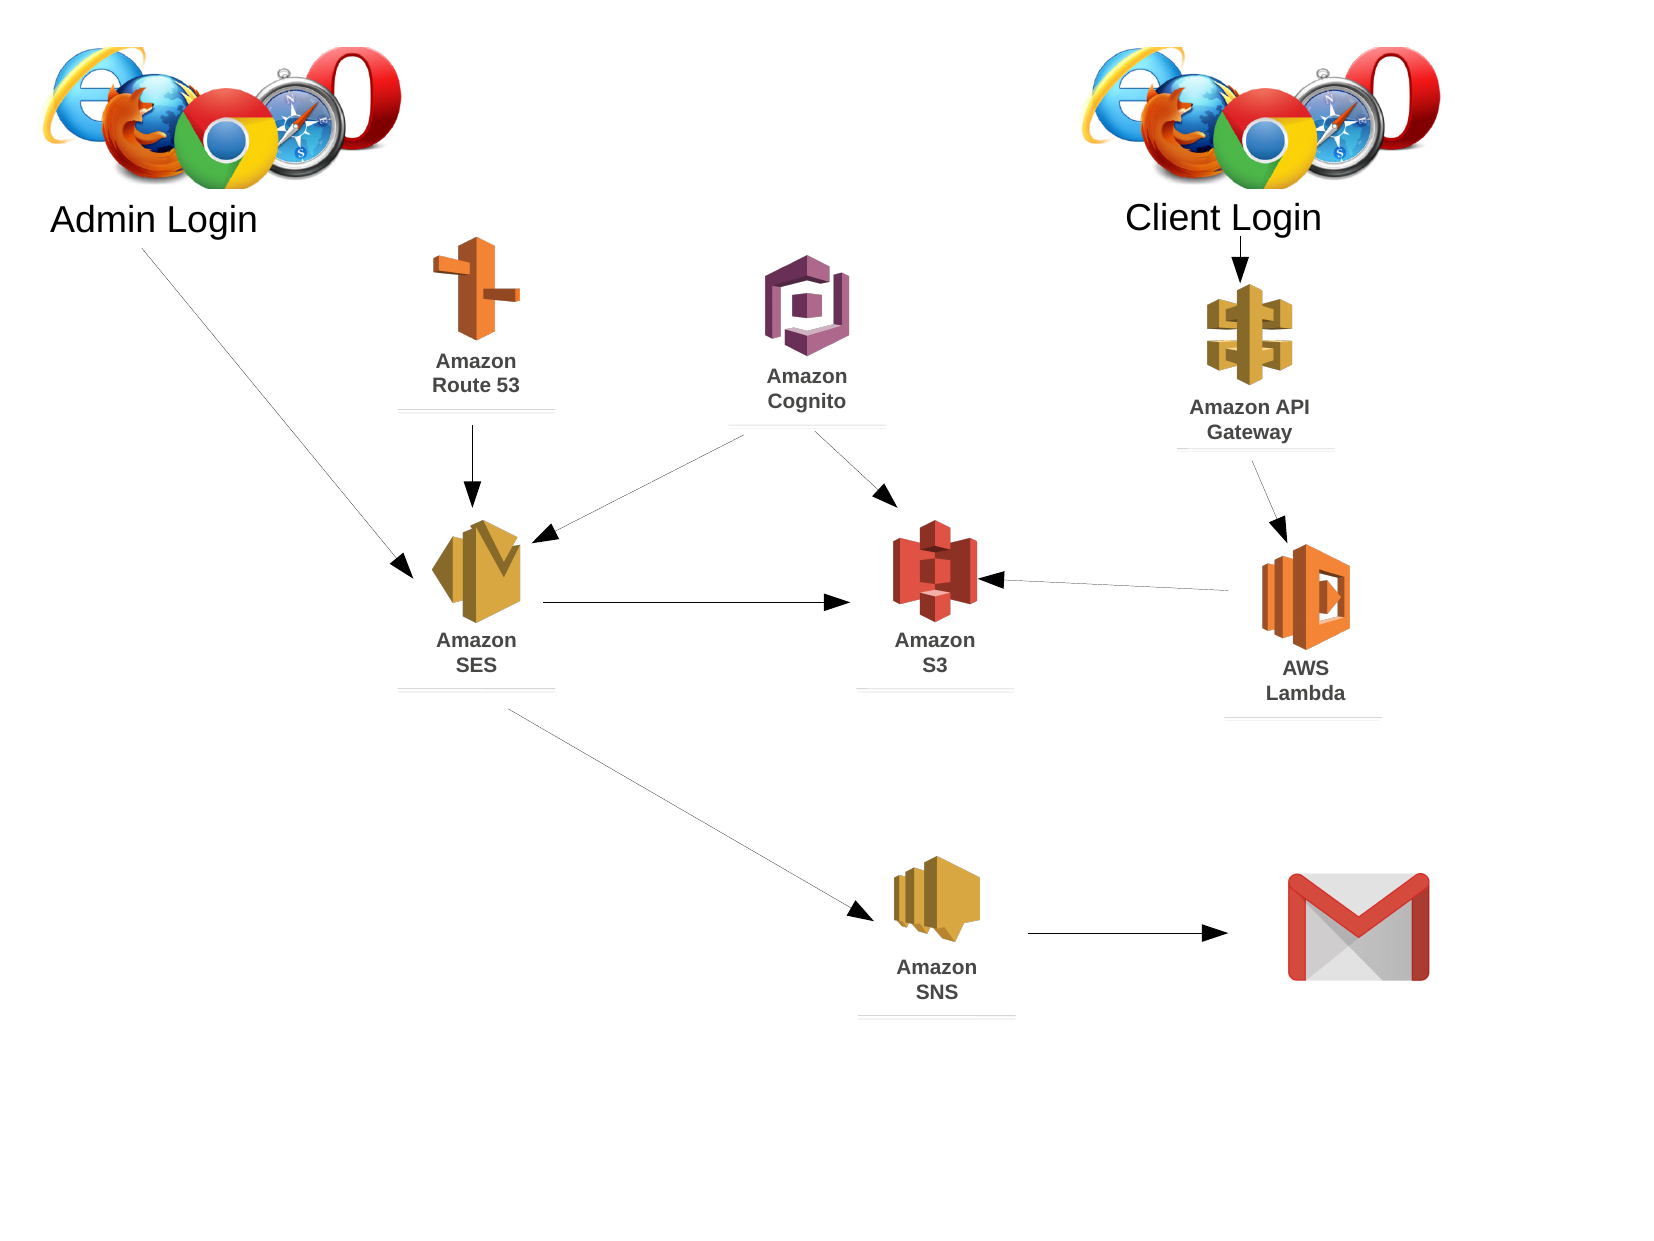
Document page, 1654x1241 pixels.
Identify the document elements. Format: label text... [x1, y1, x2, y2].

text_box [283, 422, 391, 553]
text_box Admin Login [35, 191, 378, 249]
picture [432, 236, 521, 341]
text_box AWS Lambda [1238, 654, 1374, 681]
text_box Client Login [1110, 188, 1453, 246]
text_box Amazon Route 53 [416, 347, 536, 373]
text_box Amazon Cognito [733, 362, 881, 389]
picture [431, 519, 521, 624]
picture [894, 856, 980, 942]
text_box Amazon SES [403, 626, 550, 652]
picture [1261, 543, 1351, 651]
picture [1206, 283, 1293, 387]
text_box Amazon S3 [875, 626, 995, 652]
picture [892, 519, 978, 623]
picture [1288, 873, 1430, 981]
text_box Amazon API Gateway [1176, 393, 1323, 419]
text_box [283, 245, 839, 553]
picture [764, 254, 850, 357]
picture [35, 47, 409, 189]
picture [1074, 47, 1448, 189]
text_box Amazon SNS [863, 953, 1011, 979]
